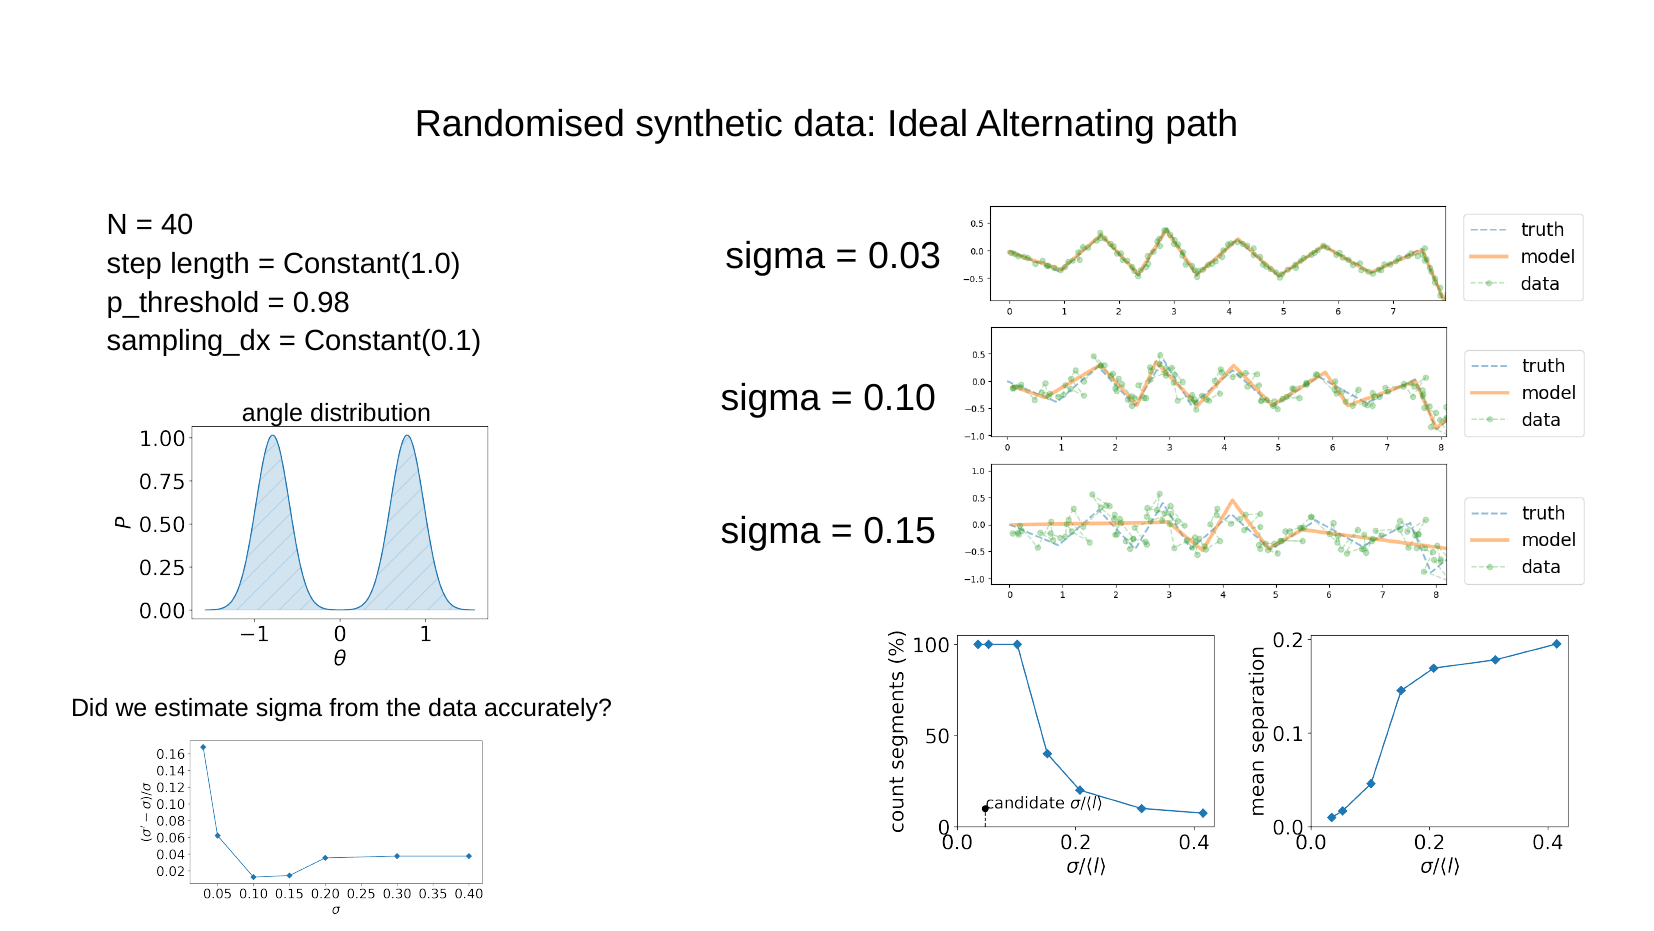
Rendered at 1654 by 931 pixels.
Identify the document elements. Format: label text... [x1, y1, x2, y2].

text_box Did we estimate sigma from the data accurately? [56, 686, 671, 729]
title Randomised synthetic data: Ideal Alternating path [82, 45, 1571, 201]
text_box sigma = 0.10 [705, 369, 958, 426]
text_box sigma = 0.15 [705, 502, 958, 560]
text_box sigma = 0.03 [710, 227, 963, 285]
picture [136, 736, 488, 921]
picture [881, 622, 1575, 884]
text_box angle distribution [227, 391, 494, 469]
picture [108, 420, 494, 676]
text_box N = 40 step length = Constant(1.0) p_threshold = 0.98 sampling_dx = Constant(0.1) [56, 200, 644, 452]
picture [956, 200, 1590, 606]
